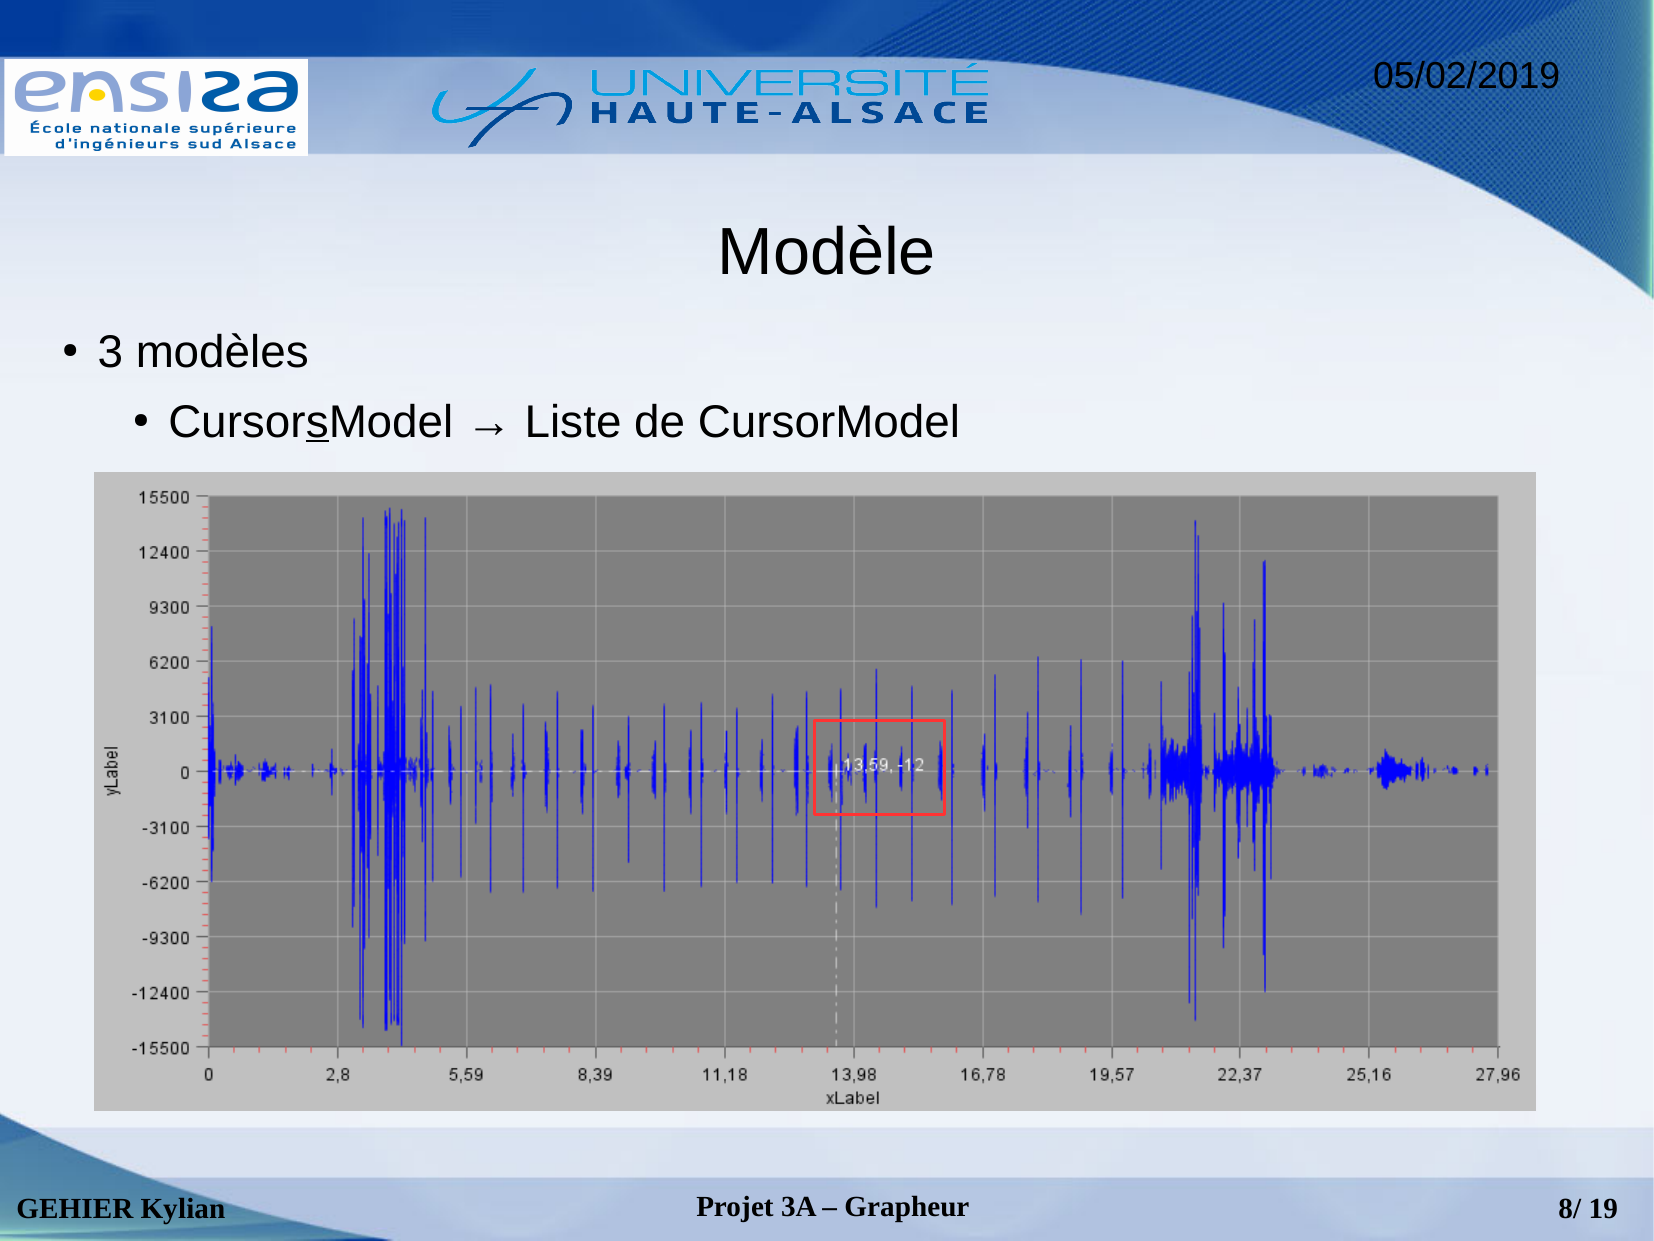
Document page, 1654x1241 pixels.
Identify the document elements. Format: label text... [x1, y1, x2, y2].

title Modèle [118, 192, 1536, 310]
picture [0, 0, 1654, 1241]
text_box 3 modèles CursorsModel → Liste de CursorModel [47, 318, 1465, 593]
